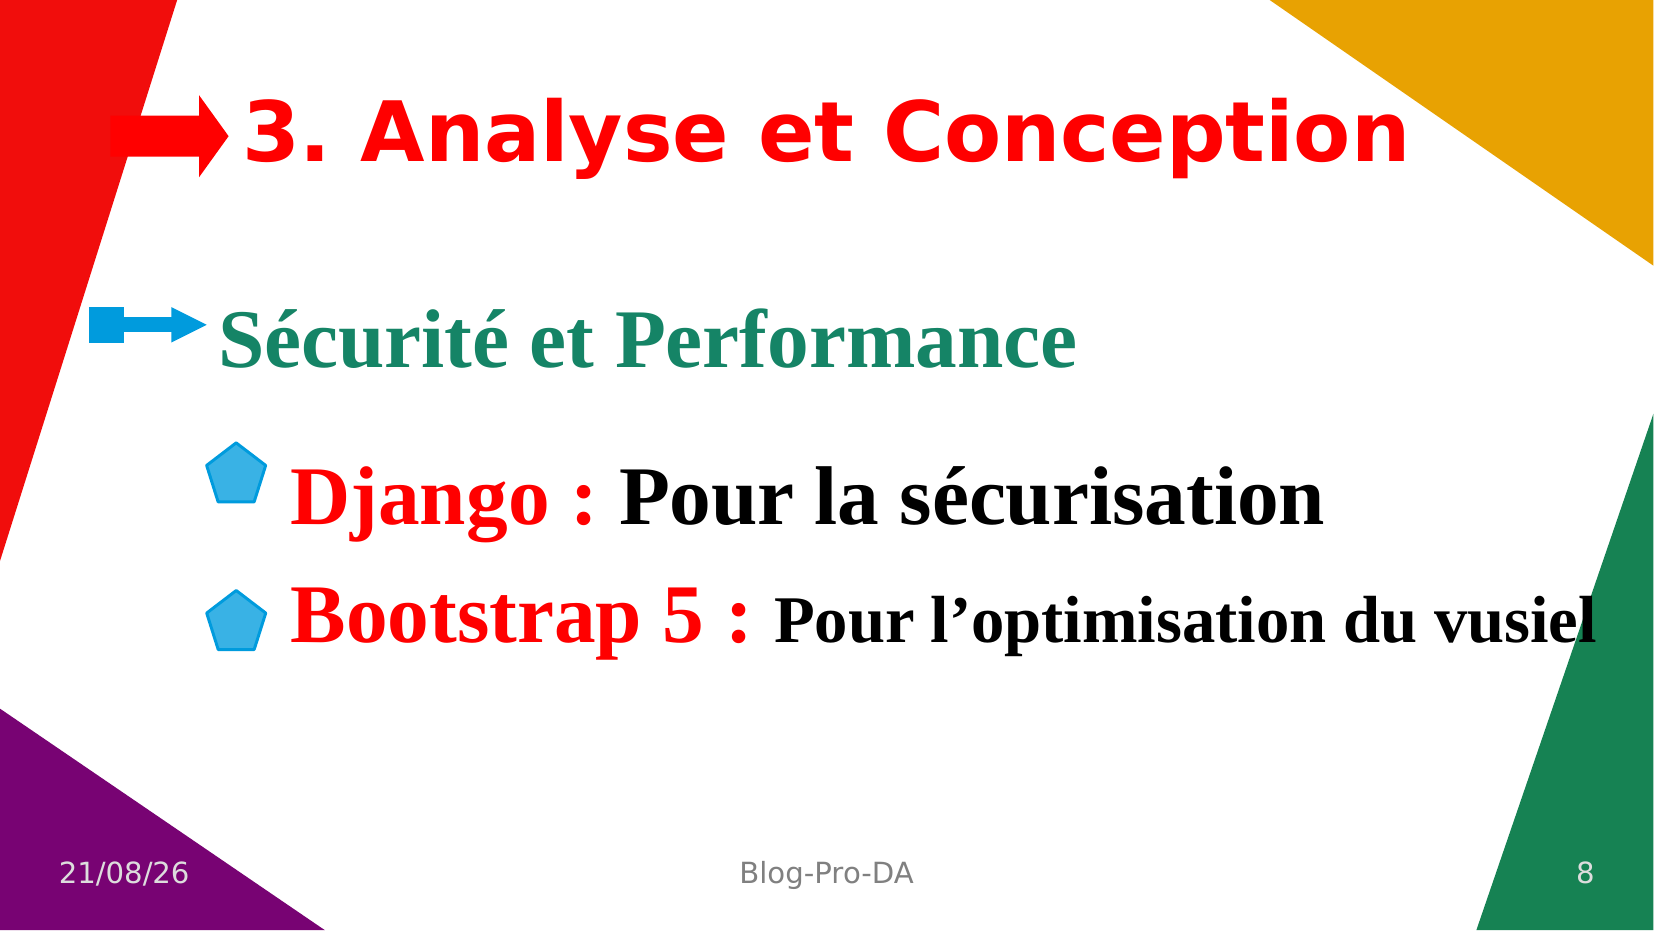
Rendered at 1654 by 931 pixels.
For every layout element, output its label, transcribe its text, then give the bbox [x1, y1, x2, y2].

text_box [110, 95, 229, 178]
title 3. Analyse et Conception [118, 59, 1536, 207]
text_box [206, 442, 266, 502]
text_box Sécurité et Performance [203, 285, 1297, 379]
text_box [206, 590, 266, 650]
text_box Django : Pour la sécurisation [275, 442, 1654, 532]
text_box Bootstrap 5 : Pour l’optimisation du vusiel [275, 561, 1654, 650]
